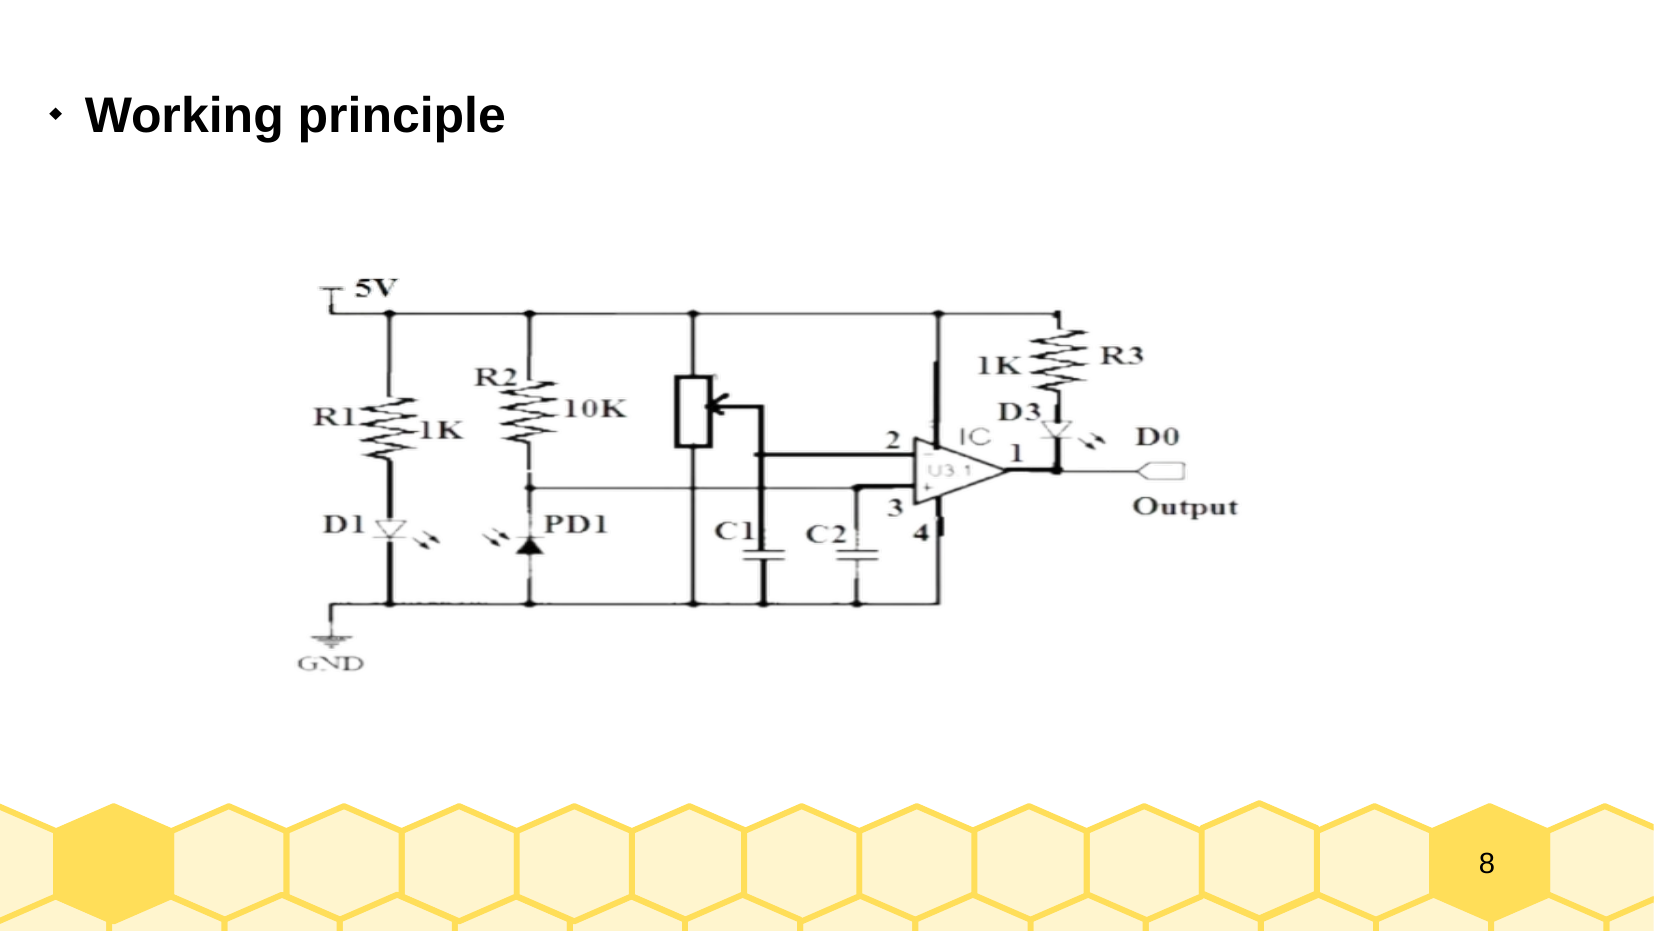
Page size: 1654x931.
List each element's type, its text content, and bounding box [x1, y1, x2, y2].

picture [159, 251, 1313, 771]
title Working principle [49, 37, 1538, 193]
